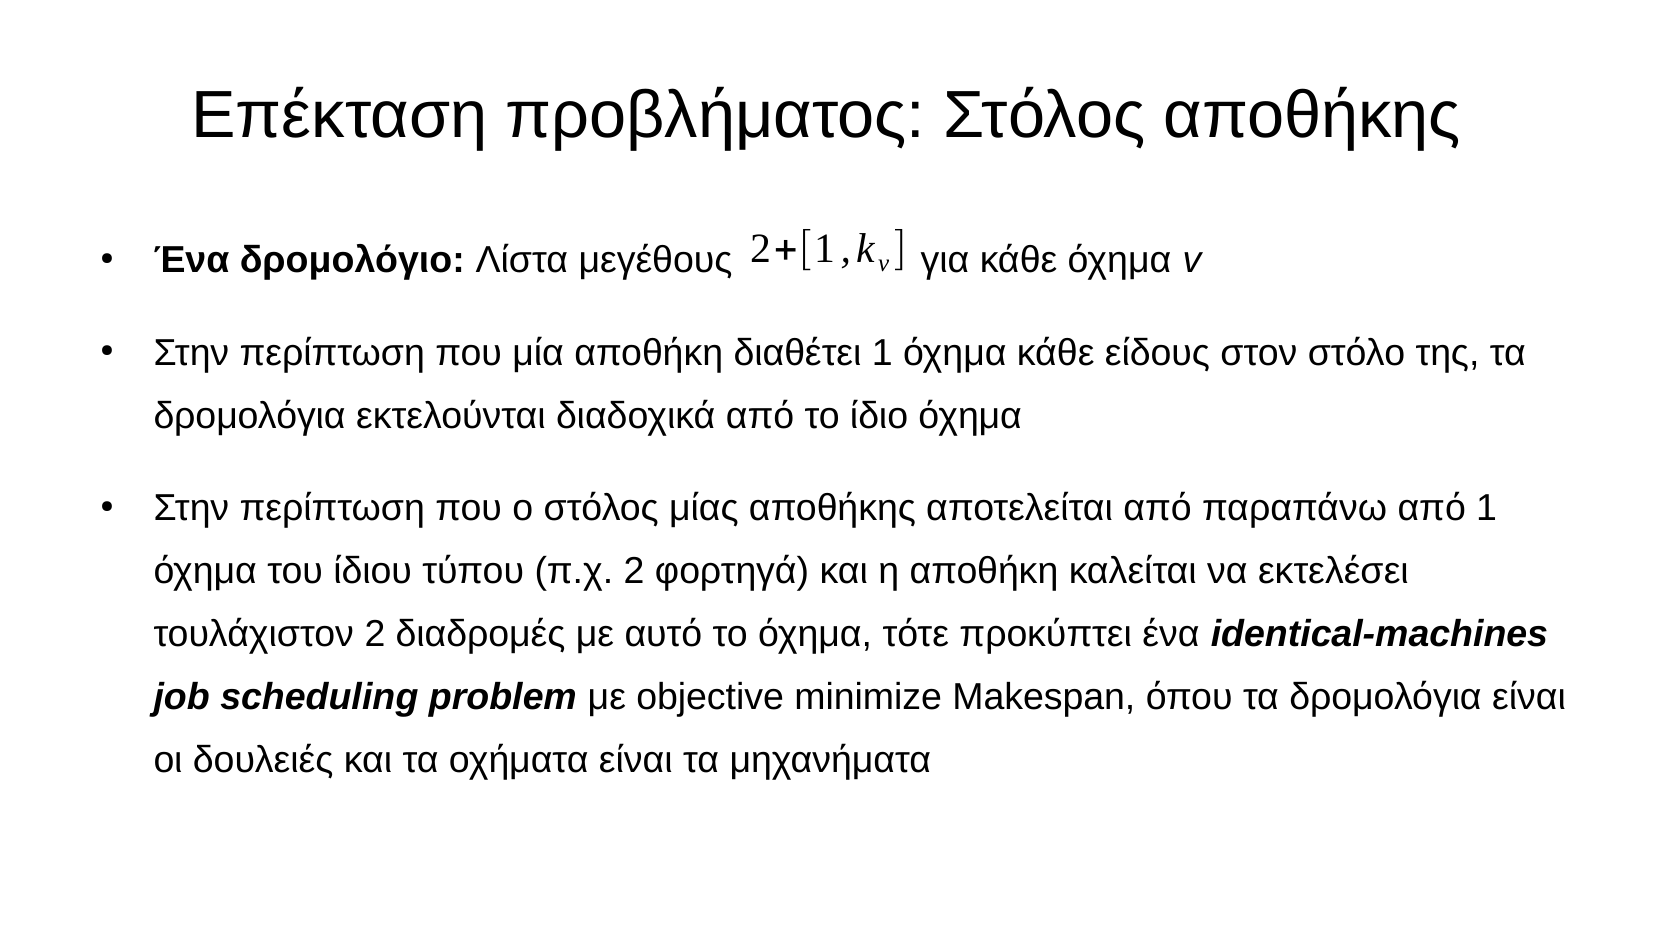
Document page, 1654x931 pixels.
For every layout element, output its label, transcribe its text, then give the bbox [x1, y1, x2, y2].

list Ένα δρομολόγιο: Λίστα μεγέθους για κάθε όχημα v Στην περίπτωση που μία αποθήκη διαθέτει 1 όχημα κάθε είδους στον στόλο της, τα δρομολόγια εκτελούνται διαδοχικά από το ίδιο όχημα Στην περίπτωση που ο στόλος μίας αποθήκης αποτελείται από παραπάνω από 1 όχημα του ίδιου τύπου (π.χ. 2 φορτηγά) και η αποθήκη καλείται να εκτελέσει τουλάχιστον 2 διαδρομές με αυτό το όχημα, τότε προκύπτει ένα identical-machines job scheduling problem με objective minimize Makespan, όπου τα δρομολόγια είναι οι δουλειές και τα οχήματα είναι τα μηχανήματα [82, 217, 1571, 901]
title Επέκταση προβλήματος: Στόλος αποθήκης [82, 37, 1571, 193]
chart [750, 225, 906, 278]
